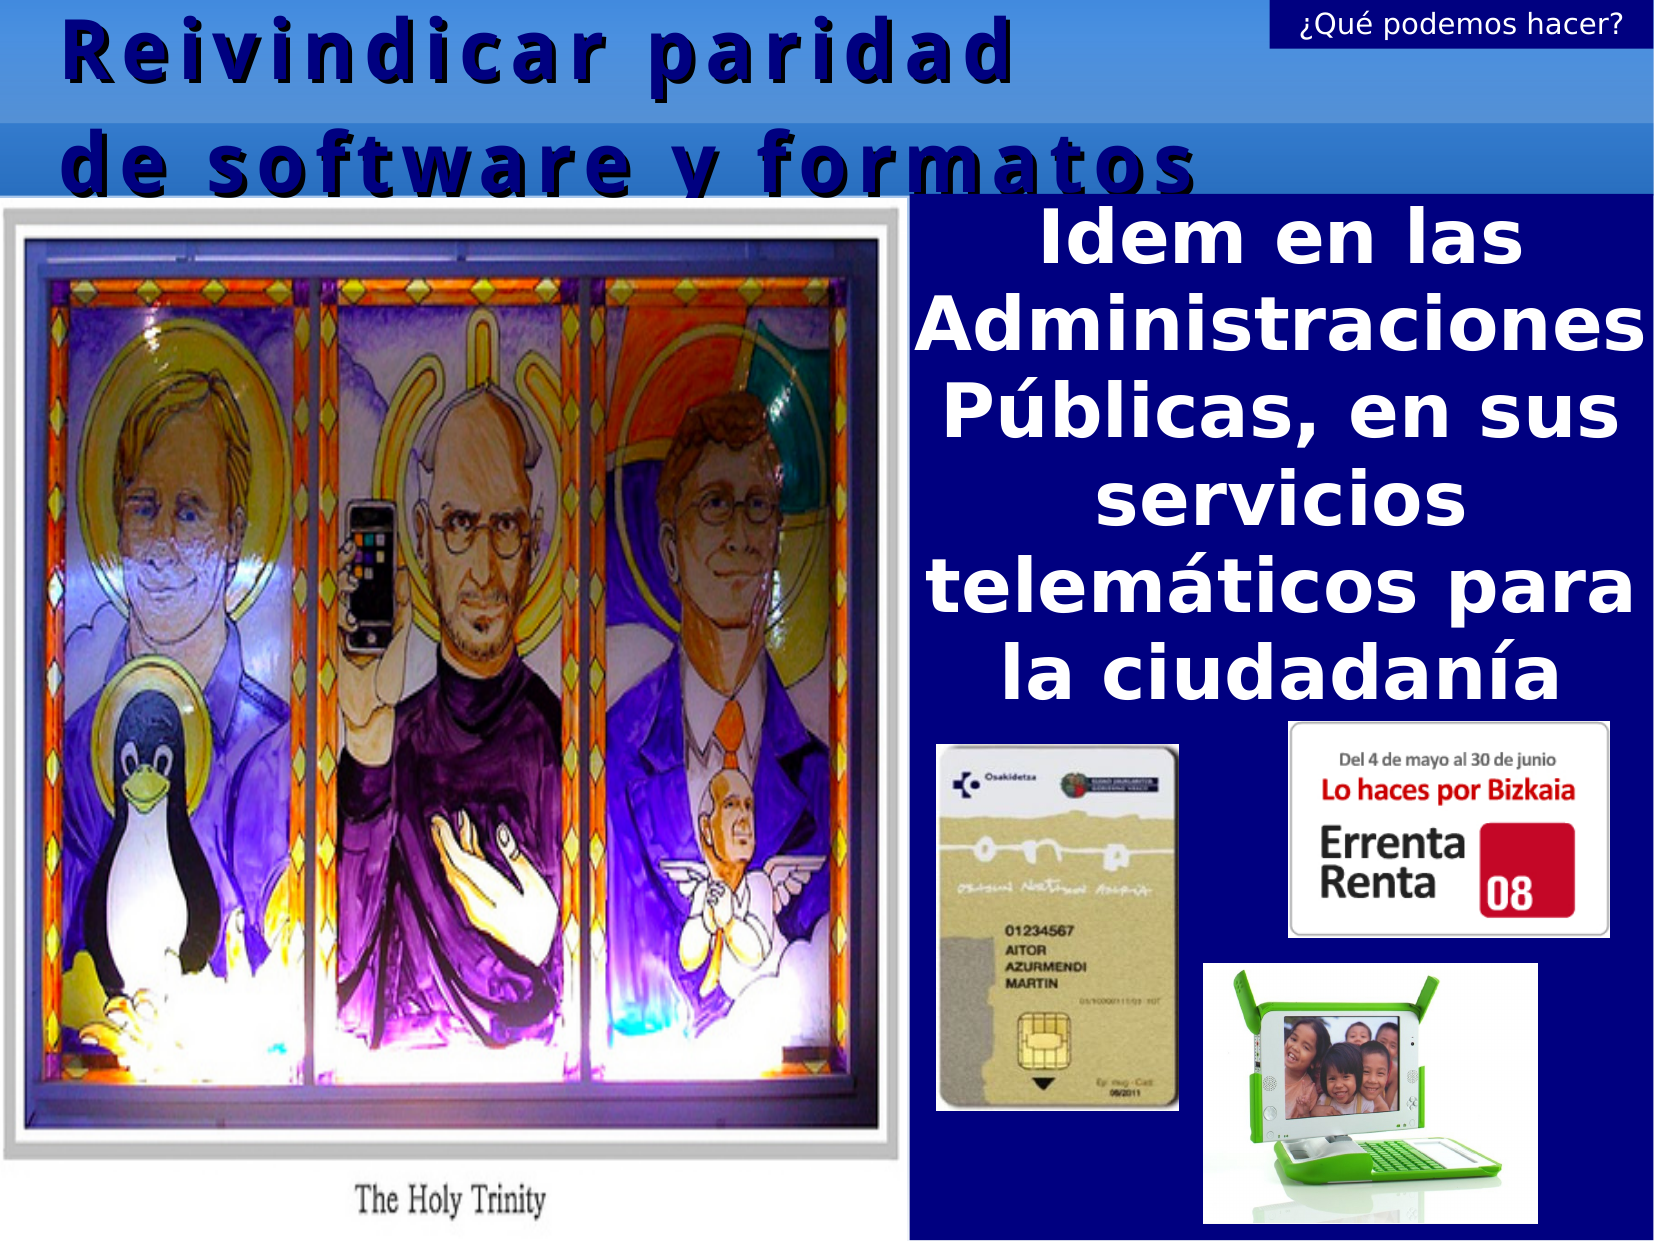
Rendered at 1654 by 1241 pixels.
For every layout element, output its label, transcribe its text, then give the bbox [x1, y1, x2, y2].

list Idem en las Administraciones Públicas, en sus servicios telemáticos para la ciudadanía [909, 193, 1654, 1241]
title Reivindicar paridad de software y formatos [59, 3, 1654, 204]
picture [1203, 963, 1538, 1224]
text_box ¿Qué podemos hacer? [1269, 0, 1654, 48]
picture [0, 0, 1269, 1241]
picture [1288, 721, 1610, 938]
picture [936, 744, 1179, 1111]
